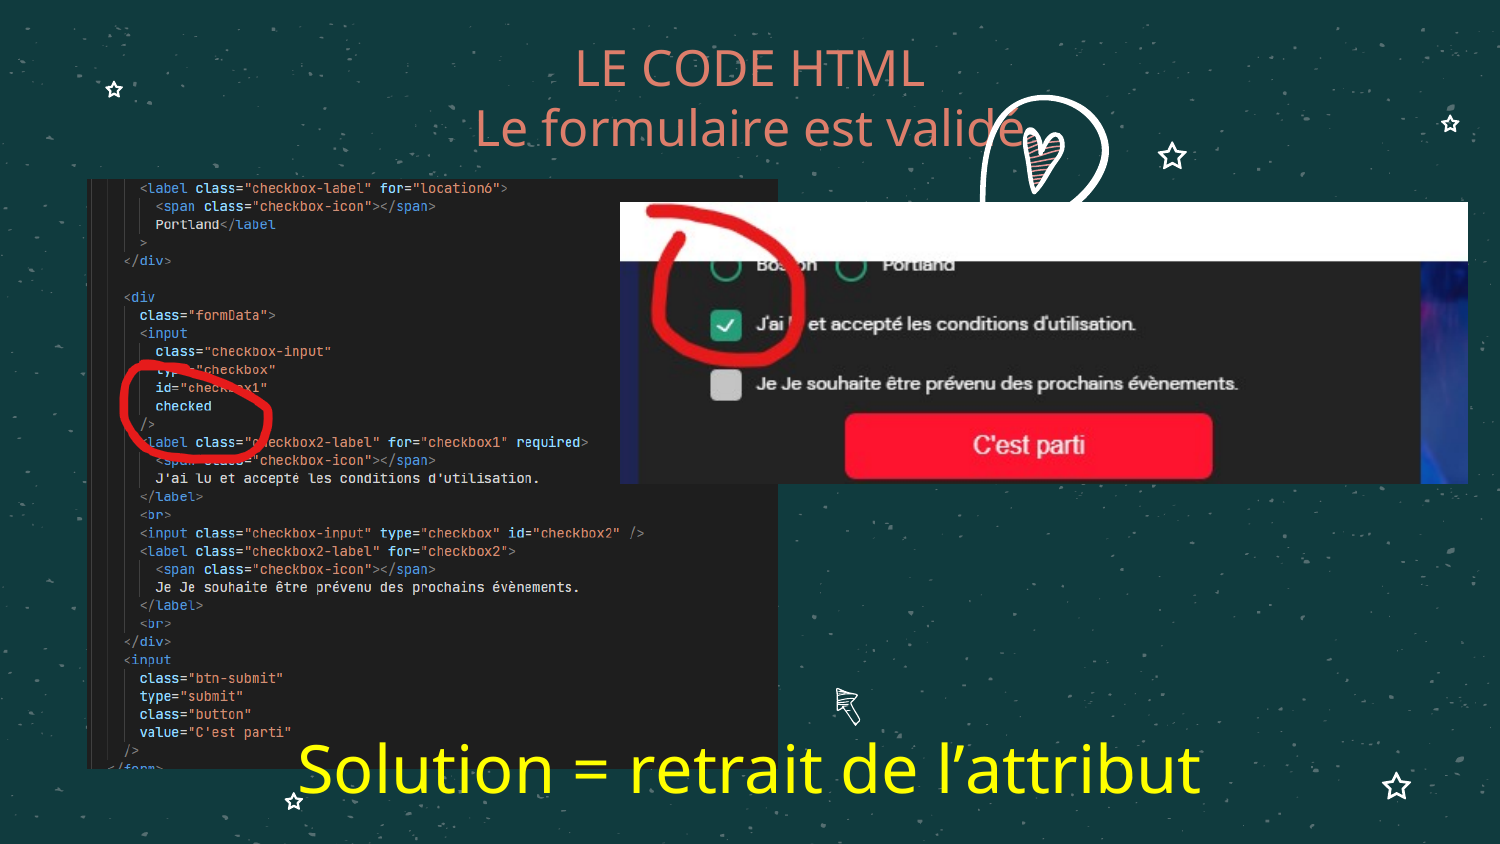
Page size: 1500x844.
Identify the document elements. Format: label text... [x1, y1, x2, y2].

text_box [979, 94, 1109, 202]
picture [87, 179, 1468, 726]
text_box Solution = retrait de l’attribut [0, 726, 1500, 787]
text_box [836, 687, 861, 726]
title LE CODE HTML Le formulaire est validé [232, 35, 1268, 96]
text_box [1022, 127, 1065, 195]
